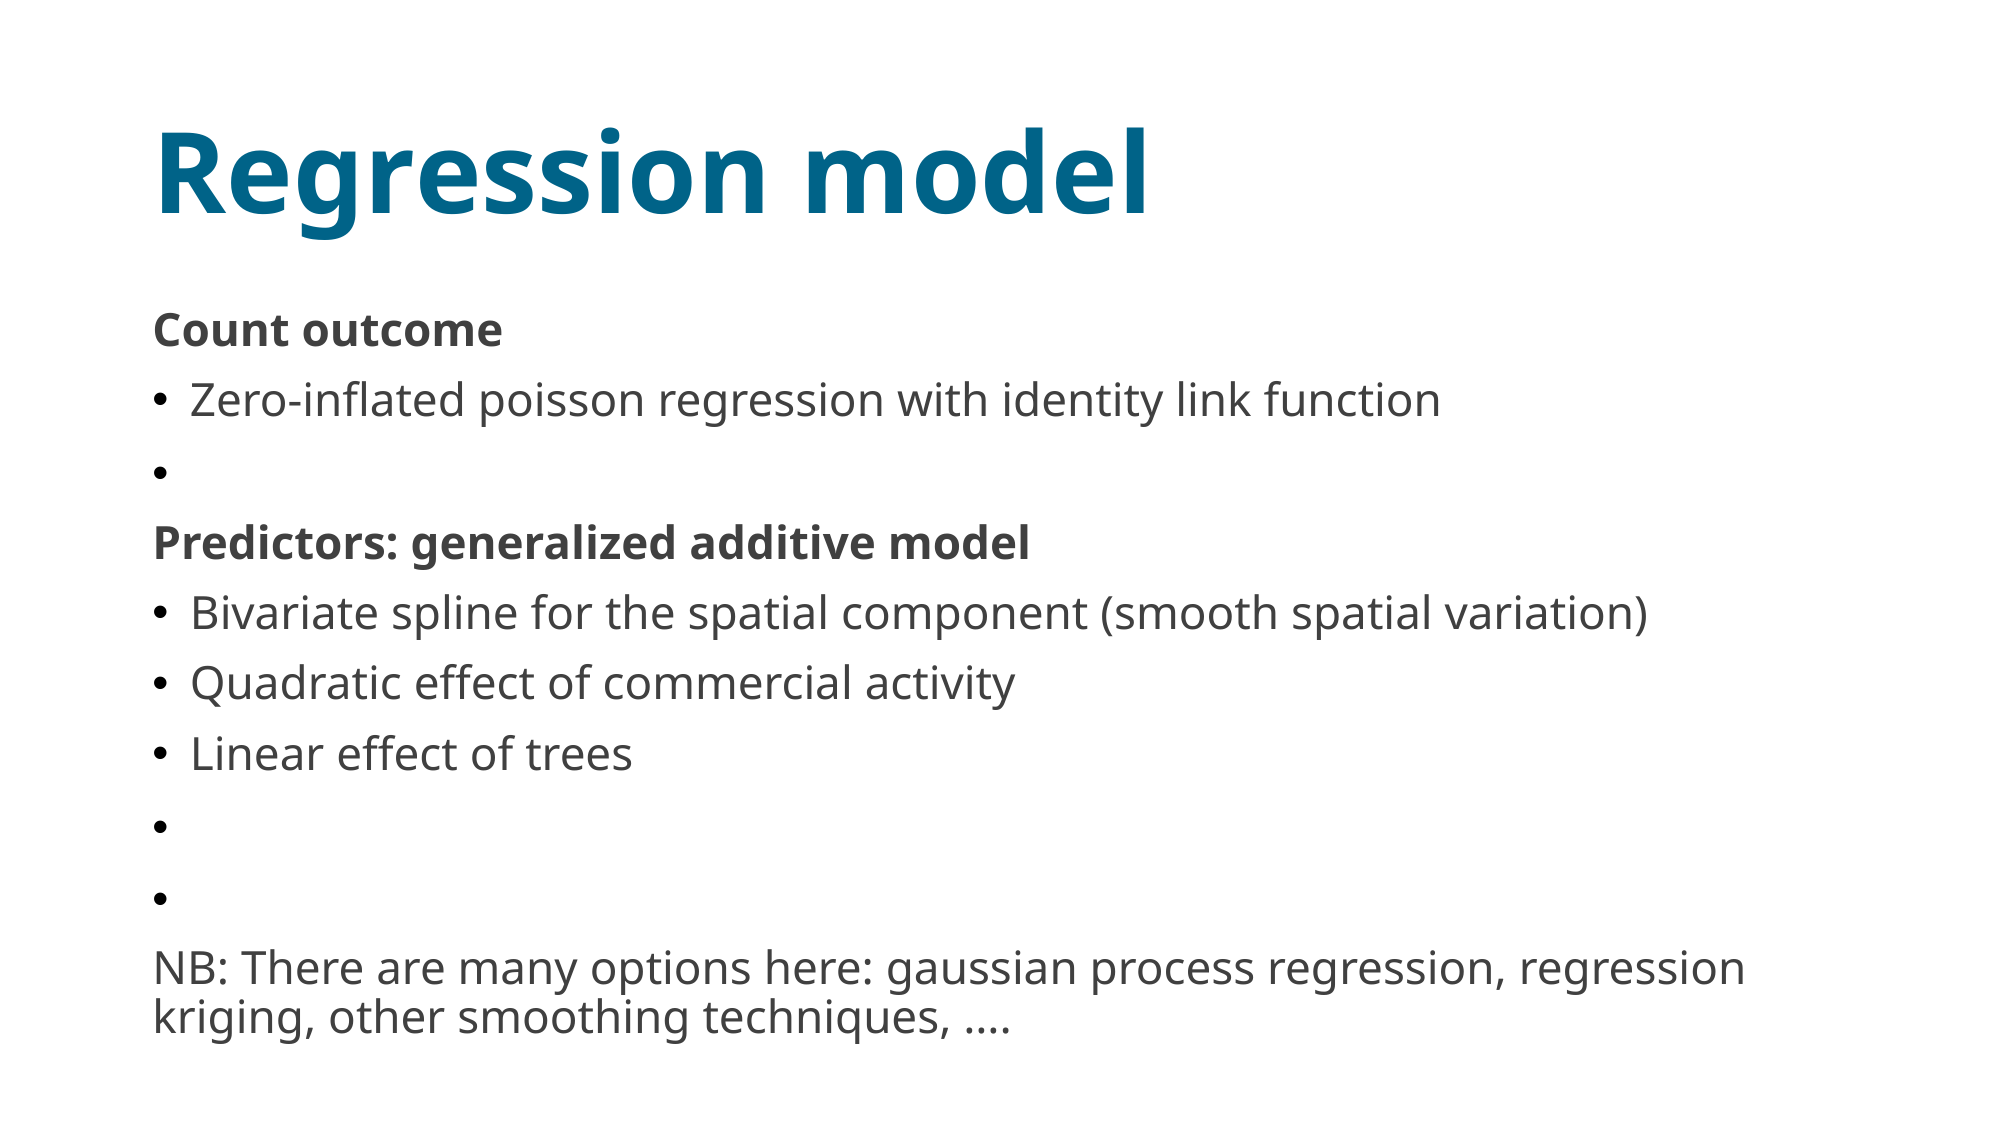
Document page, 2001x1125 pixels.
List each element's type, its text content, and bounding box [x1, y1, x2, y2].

list Count outcome Zero-inflated poisson regression with identity link function Predictors: generalized additive model Bivariate spline for the spatial component (smooth spatial variation) Quadratic effect of commercial activity Linear effect of trees NB: There are many options here: gaussian process regression, regression kriging, other smoothing techniques, …. [137, 299, 1863, 1066]
title Regression model [137, 59, 1863, 278]
